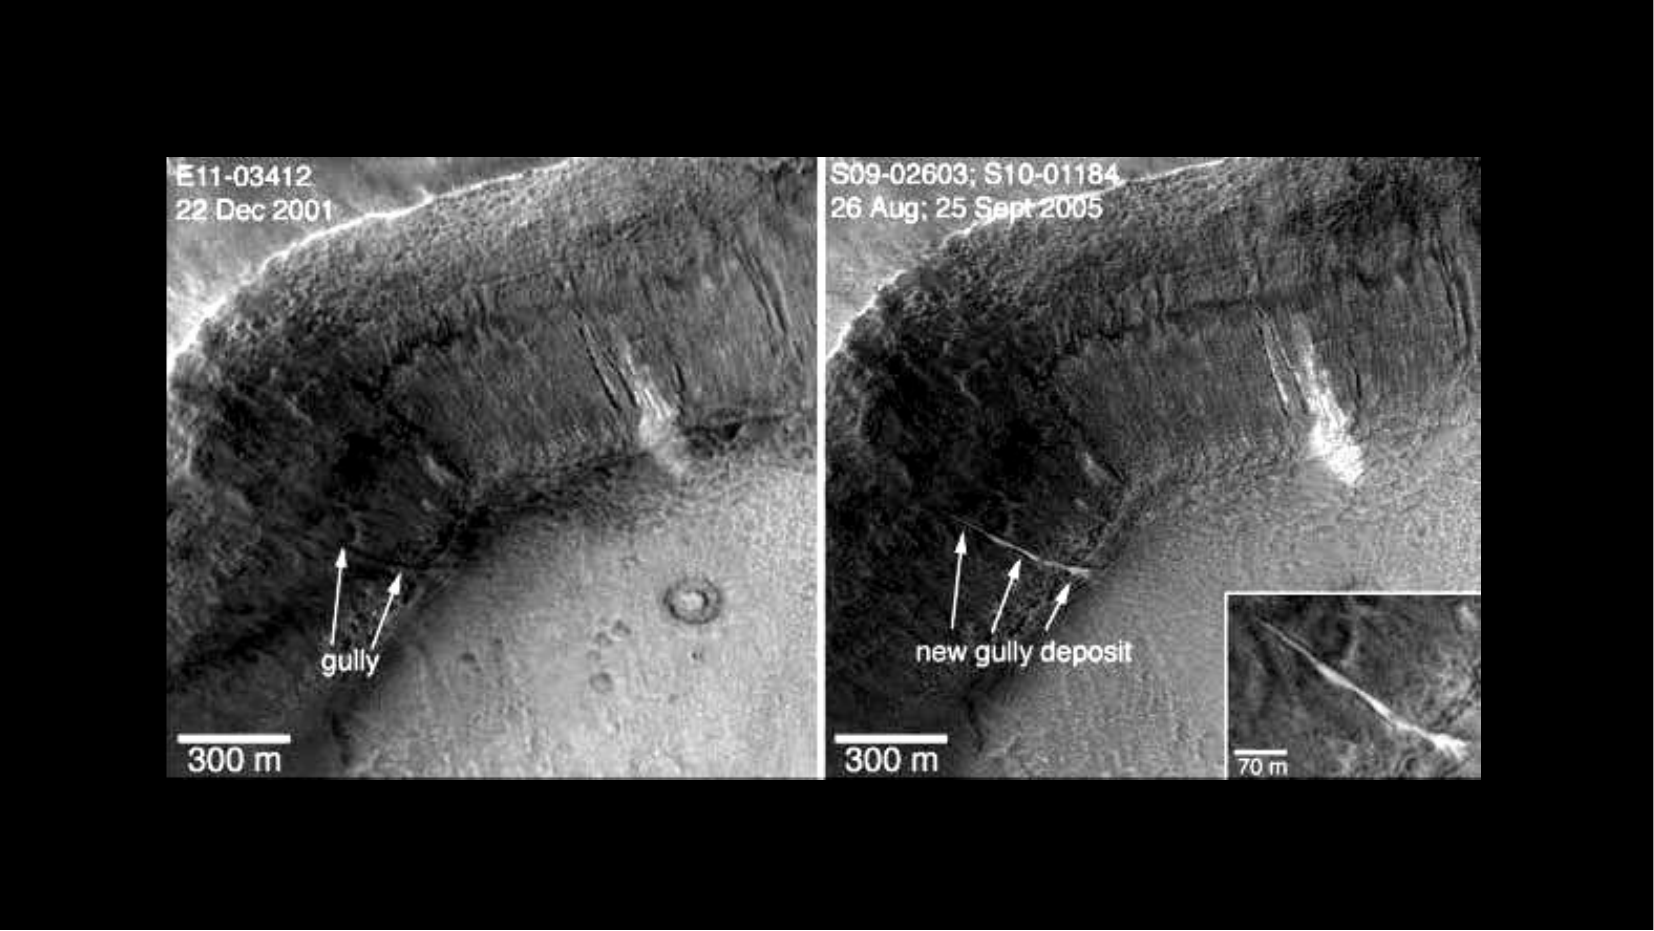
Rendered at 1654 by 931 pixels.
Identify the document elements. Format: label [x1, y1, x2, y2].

picture [165, 157, 1481, 781]
